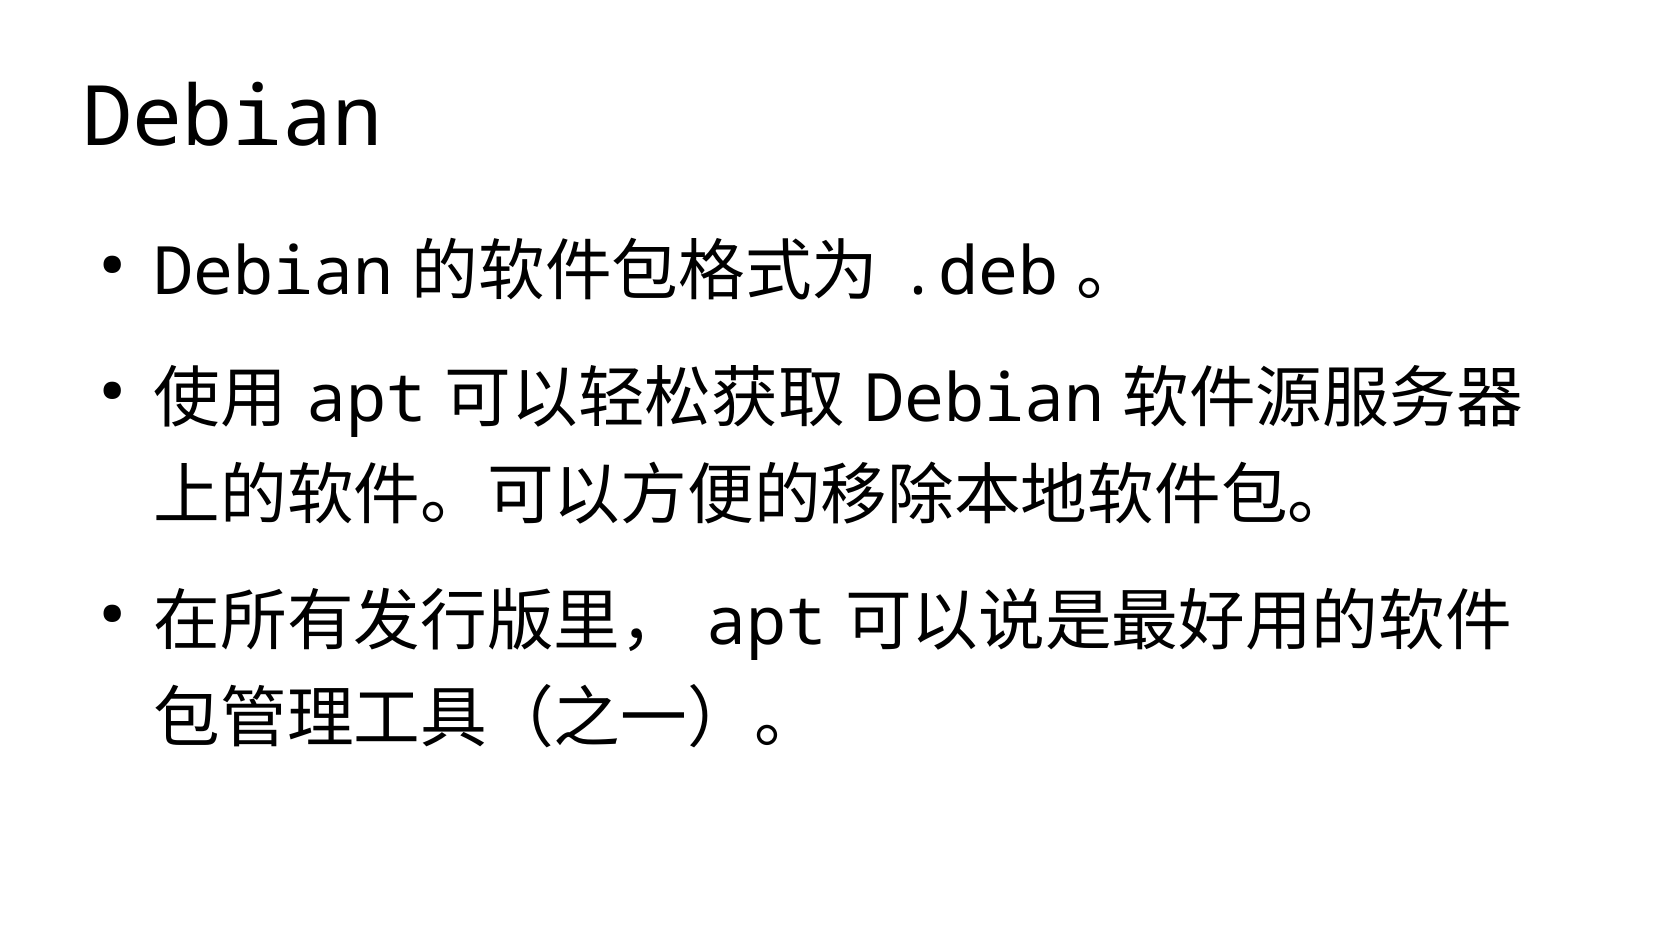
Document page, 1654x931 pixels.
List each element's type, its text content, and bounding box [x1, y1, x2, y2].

title Debian [82, 37, 1571, 189]
list Debian的软件包格式为.deb。 使用apt可以轻松获取Debian软件源服务器上的软件。可以方便的移除本地软件包。 在所有发行版里，apt可以说是最好用的软件包管理工具（之一）。 [82, 217, 1571, 815]
